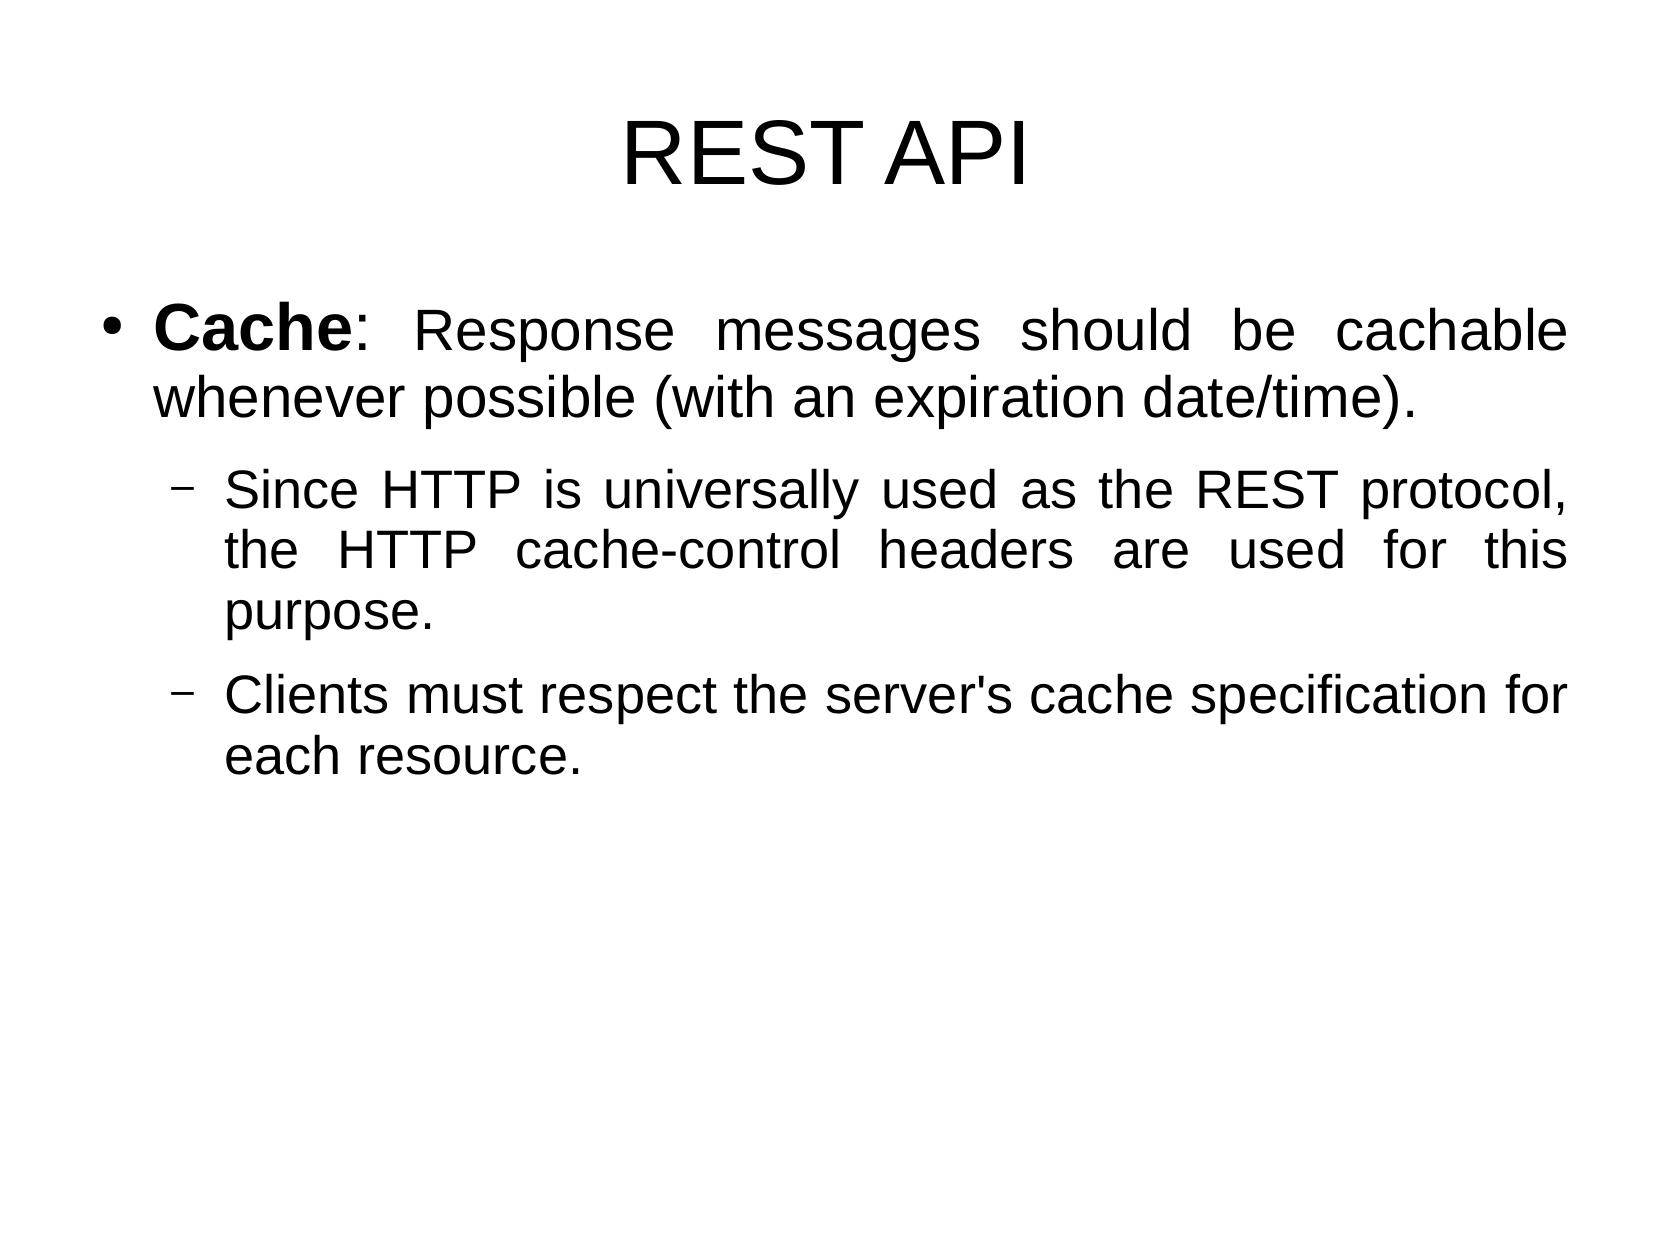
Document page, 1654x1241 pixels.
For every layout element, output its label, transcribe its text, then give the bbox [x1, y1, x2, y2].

list Cache: Response messages should be cachable whenever possible (with an expiration date/time). Since HTTP is universally used as the REST protocol, the HTTP cache-control headers are used for this purpose. Clients must respect the server's cache specification for each resource. [82, 290, 1571, 1010]
title REST API [82, 49, 1571, 257]
